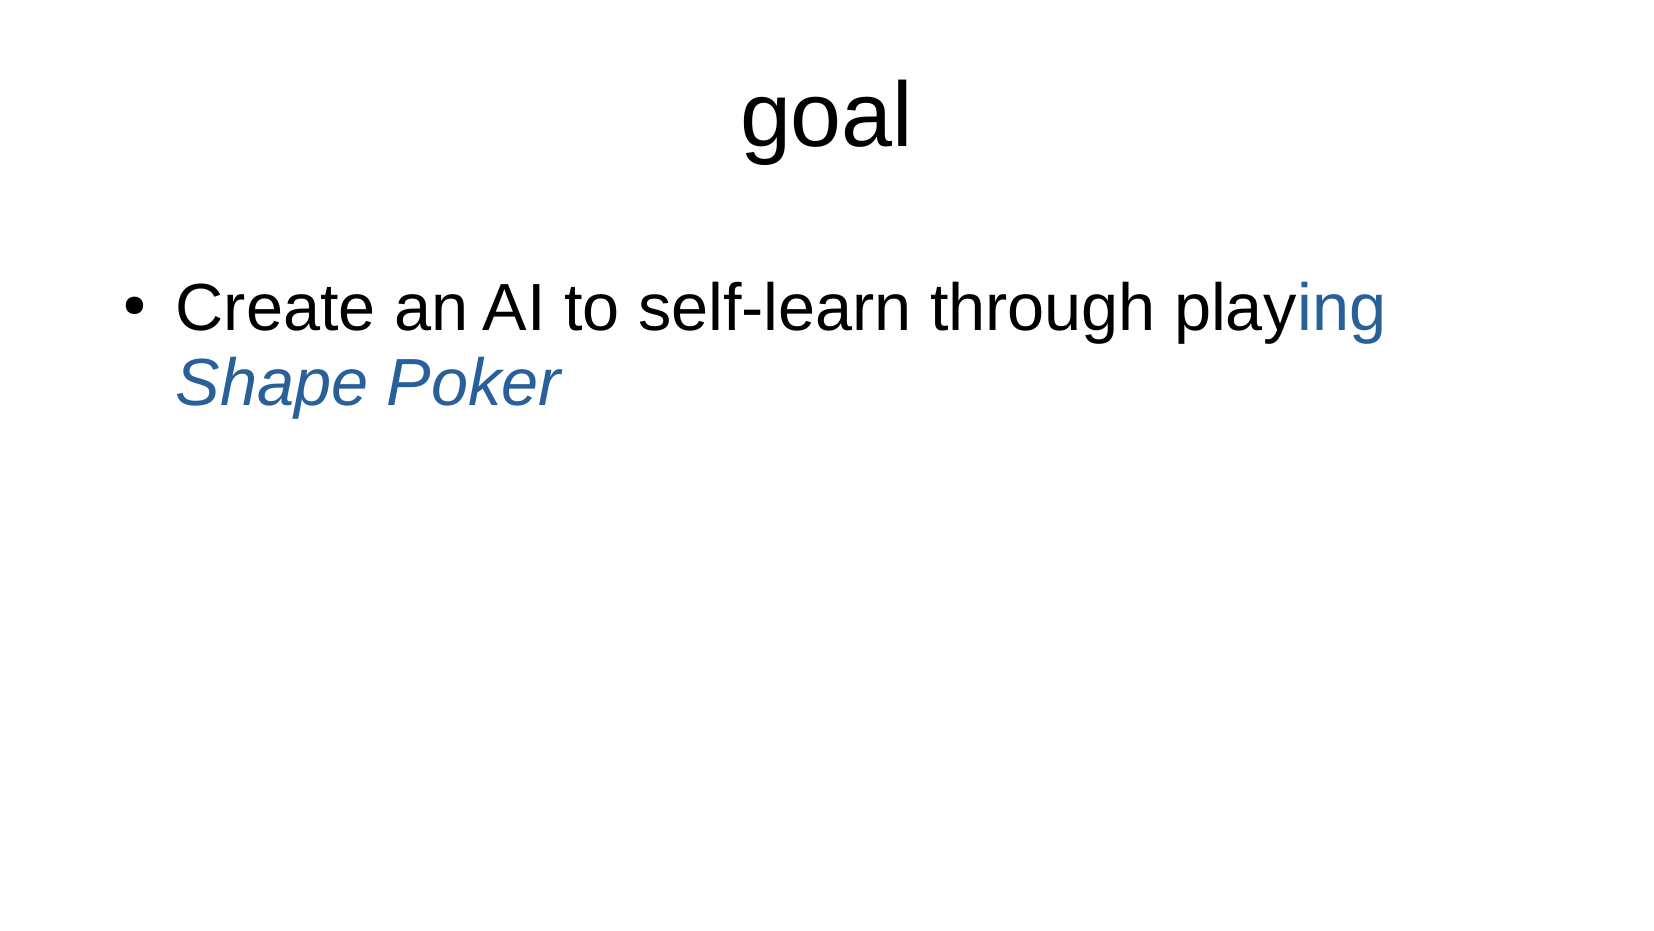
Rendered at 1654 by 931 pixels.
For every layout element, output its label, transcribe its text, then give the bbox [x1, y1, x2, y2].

list Create an AI to self-learn through playing Shape Poker [105, 270, 1594, 810]
title goal [82, 37, 1571, 193]
